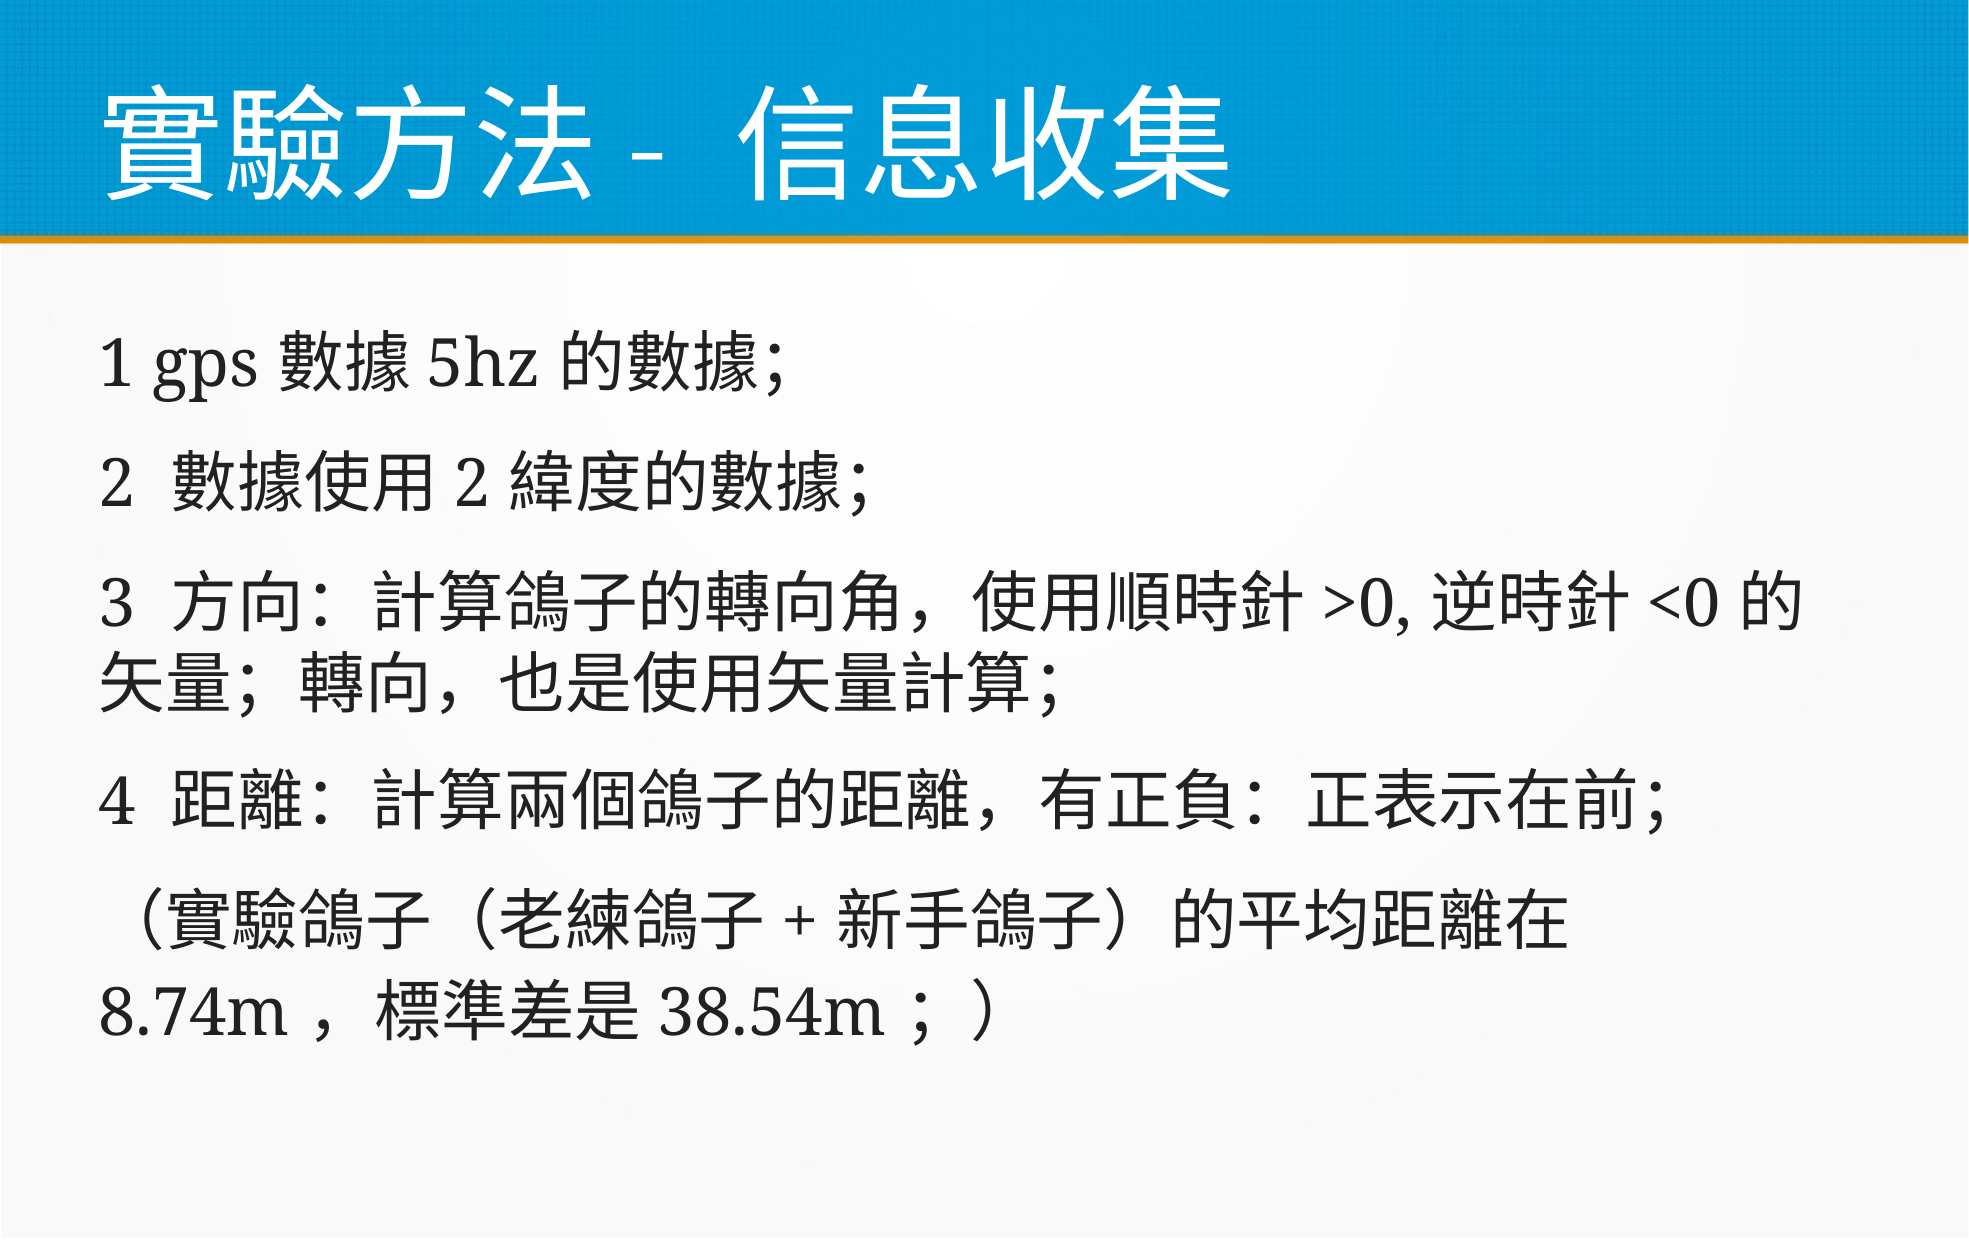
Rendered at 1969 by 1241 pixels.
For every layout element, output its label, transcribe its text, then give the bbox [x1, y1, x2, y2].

picture [0, 233, 1969, 1241]
list 1 gps數據5hz的數據； 2 數據使用2緯度的數據； 3 方向：計算鴿子的轉向角，使用順時針>0,逆時針<0的矢量；轉向，也是使用矢量計算； 4 距離：計算兩個鴿子的距離，有正負：正表示在前； （實驗鴿子（老練鴿子+新手鴿子）的平均距離在8.74m，標準差是38.54m；） [98, 315, 1861, 1081]
title 實驗方法- 信息收集 [98, 19, 1870, 227]
